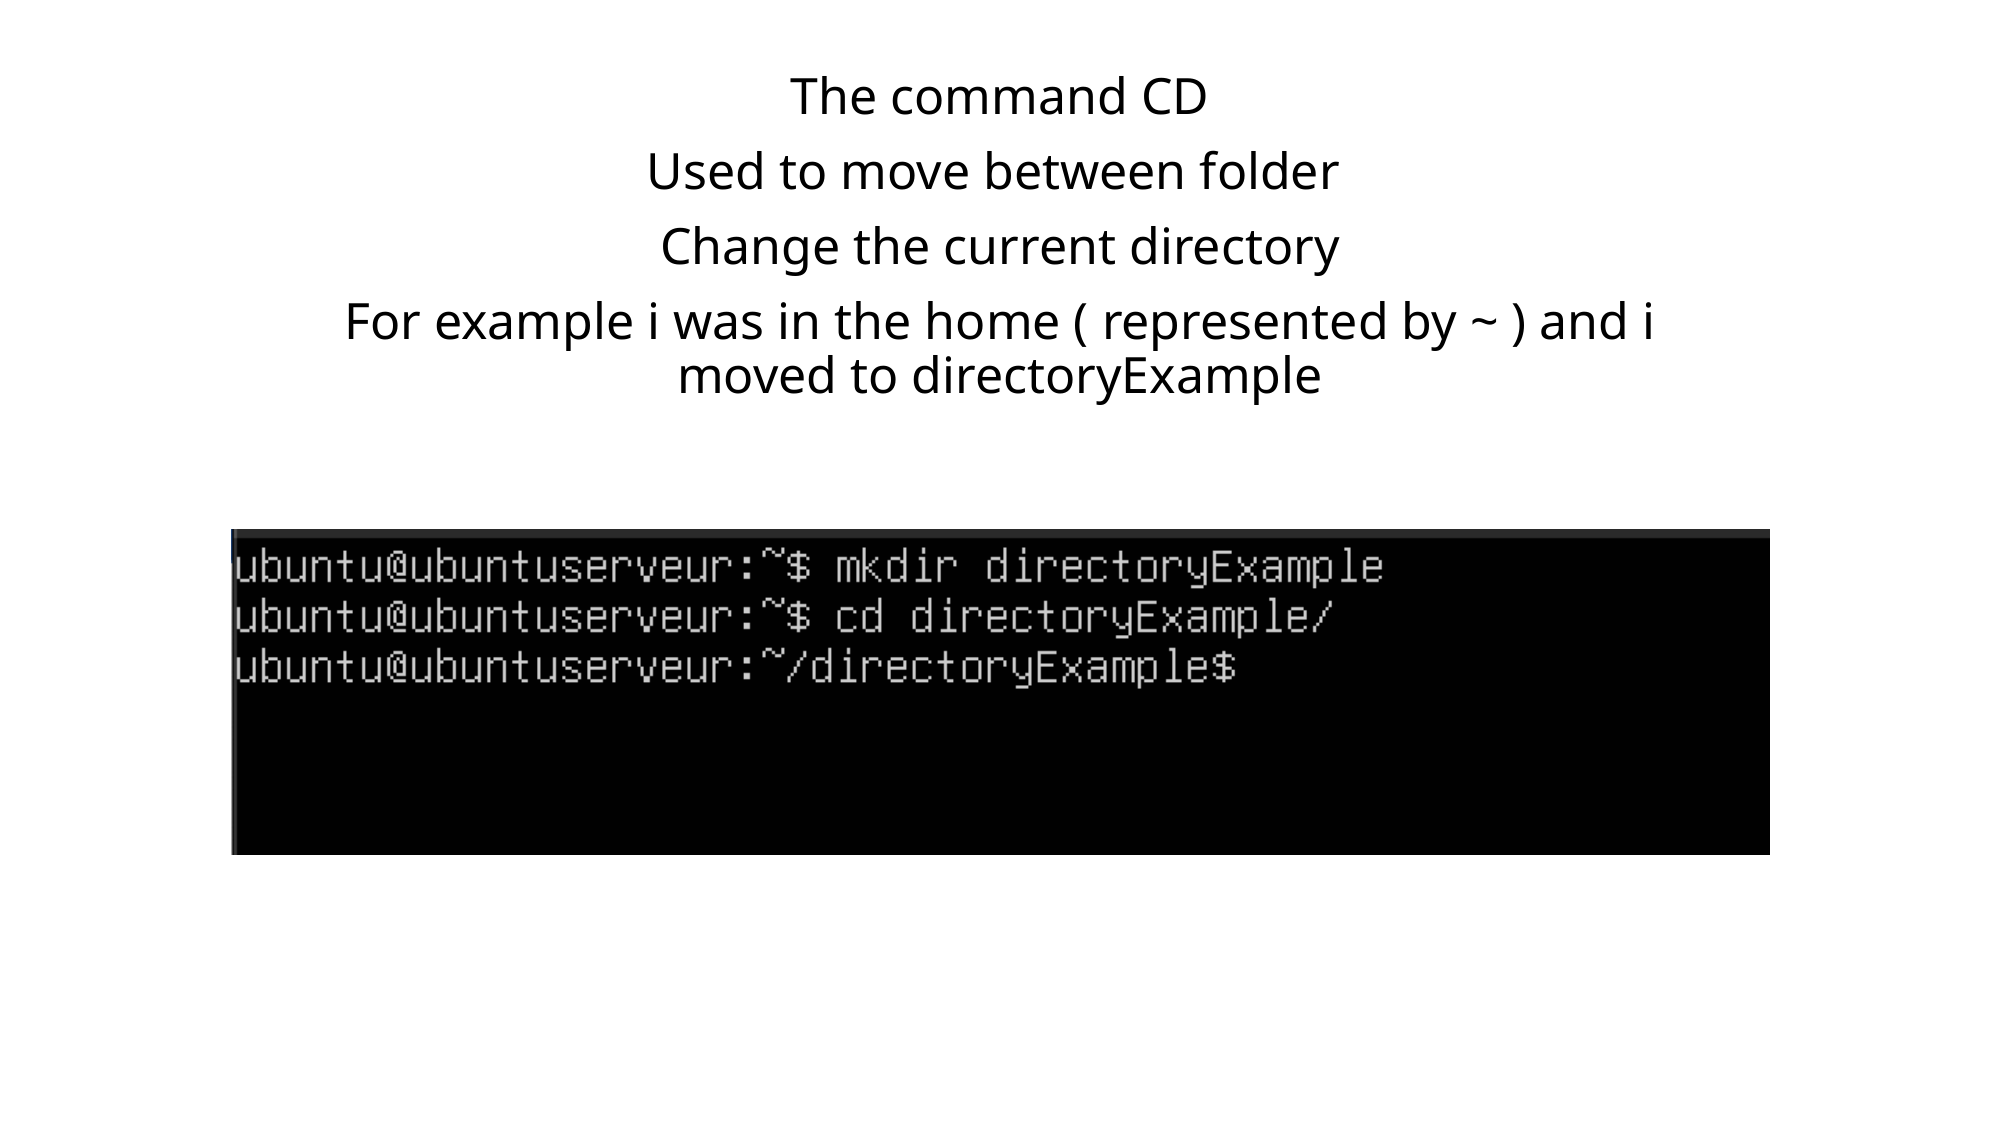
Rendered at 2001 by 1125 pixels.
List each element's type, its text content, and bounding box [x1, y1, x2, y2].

picture [231, 529, 1770, 855]
subtitle The command CD Used to move between folder Change the current directory For example i was in the home ( represented by ~ ) and i moved to directoryExample [249, 64, 1750, 449]
